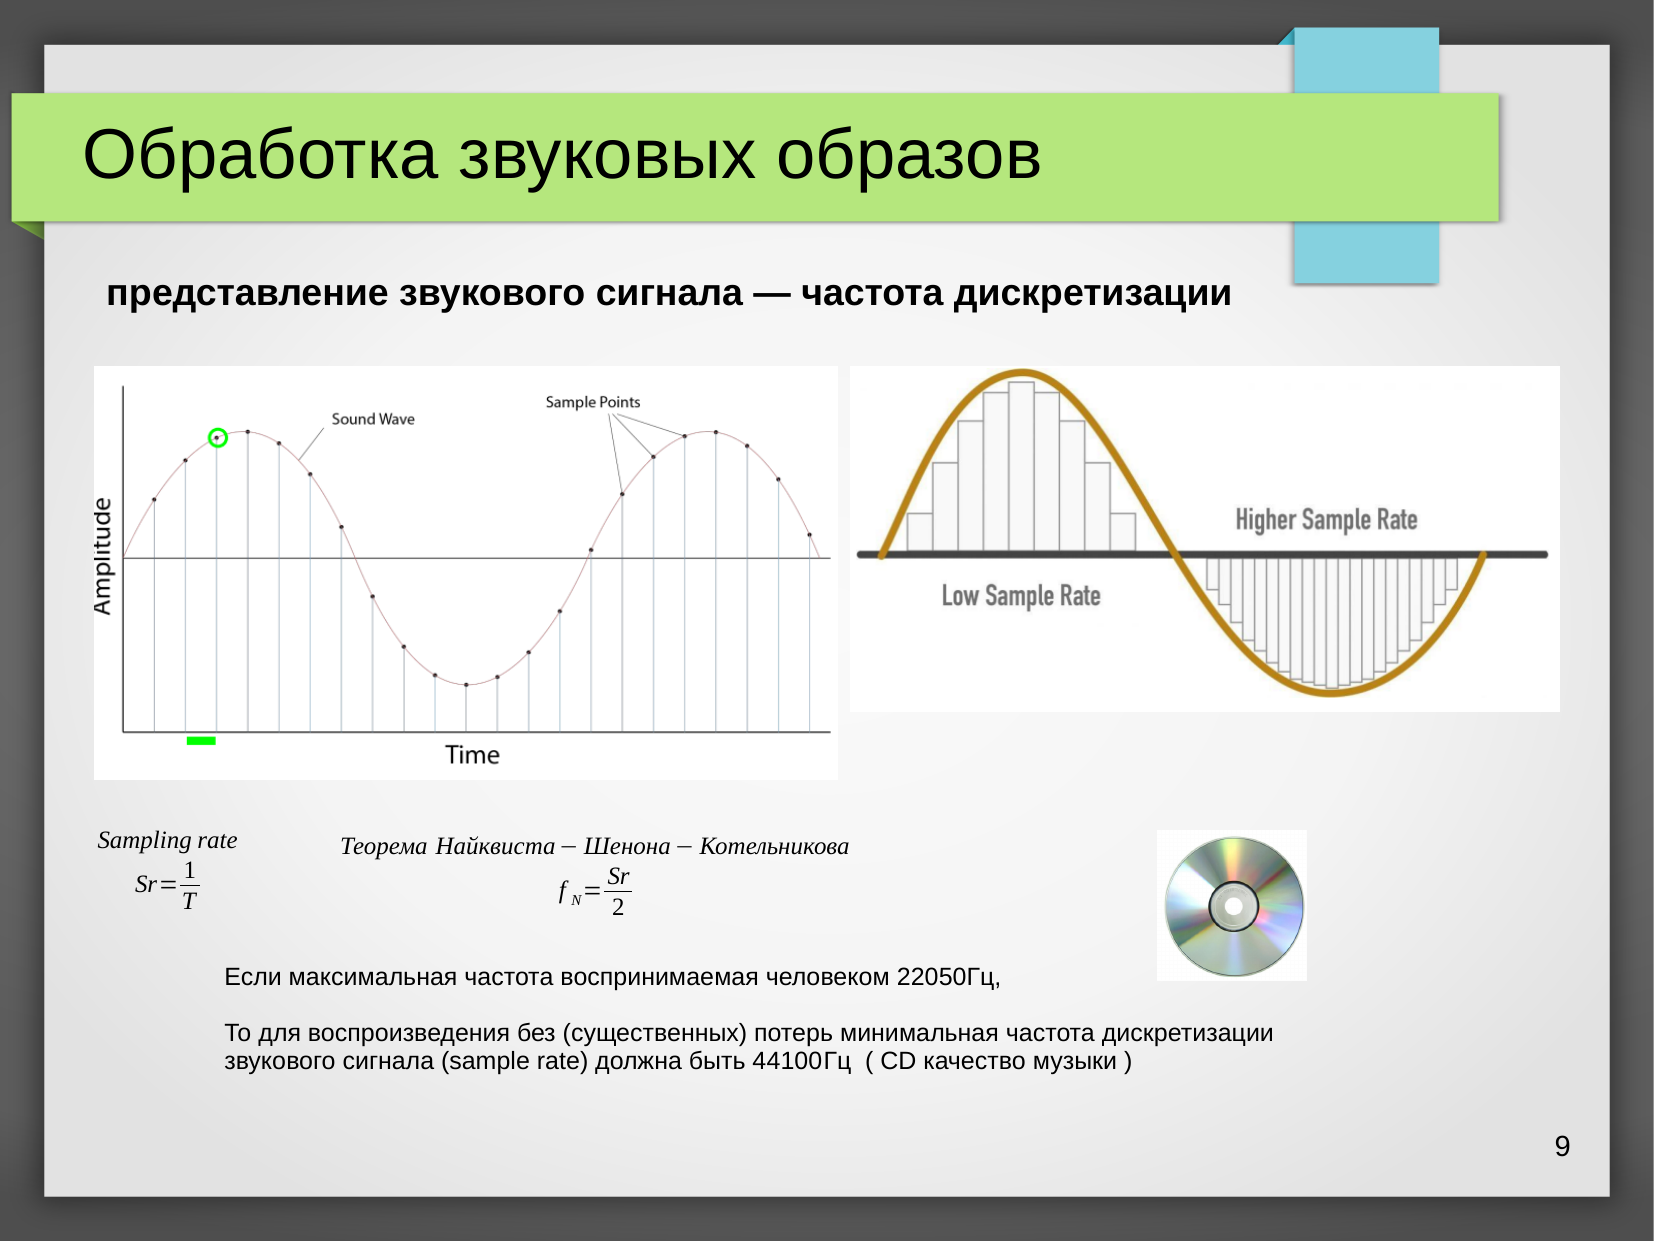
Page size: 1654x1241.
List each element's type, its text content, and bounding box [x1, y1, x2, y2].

picture [0, 0, 1654, 1241]
chart [340, 833, 851, 922]
title Обработка звуковых образов [82, 114, 1406, 194]
chart [95, 826, 239, 916]
text_box Если максимальная частота воспринимаемая человеком 22050Гц, То для воспроизведения без (существенных) потерь минимальная частота дискретизации звукового сигнала (sample rate) должна быть 44100Гц ( CD качество музыки ) [224, 962, 1288, 1075]
text_box представление звукового сигнала — частота дискретизации [106, 270, 1382, 355]
